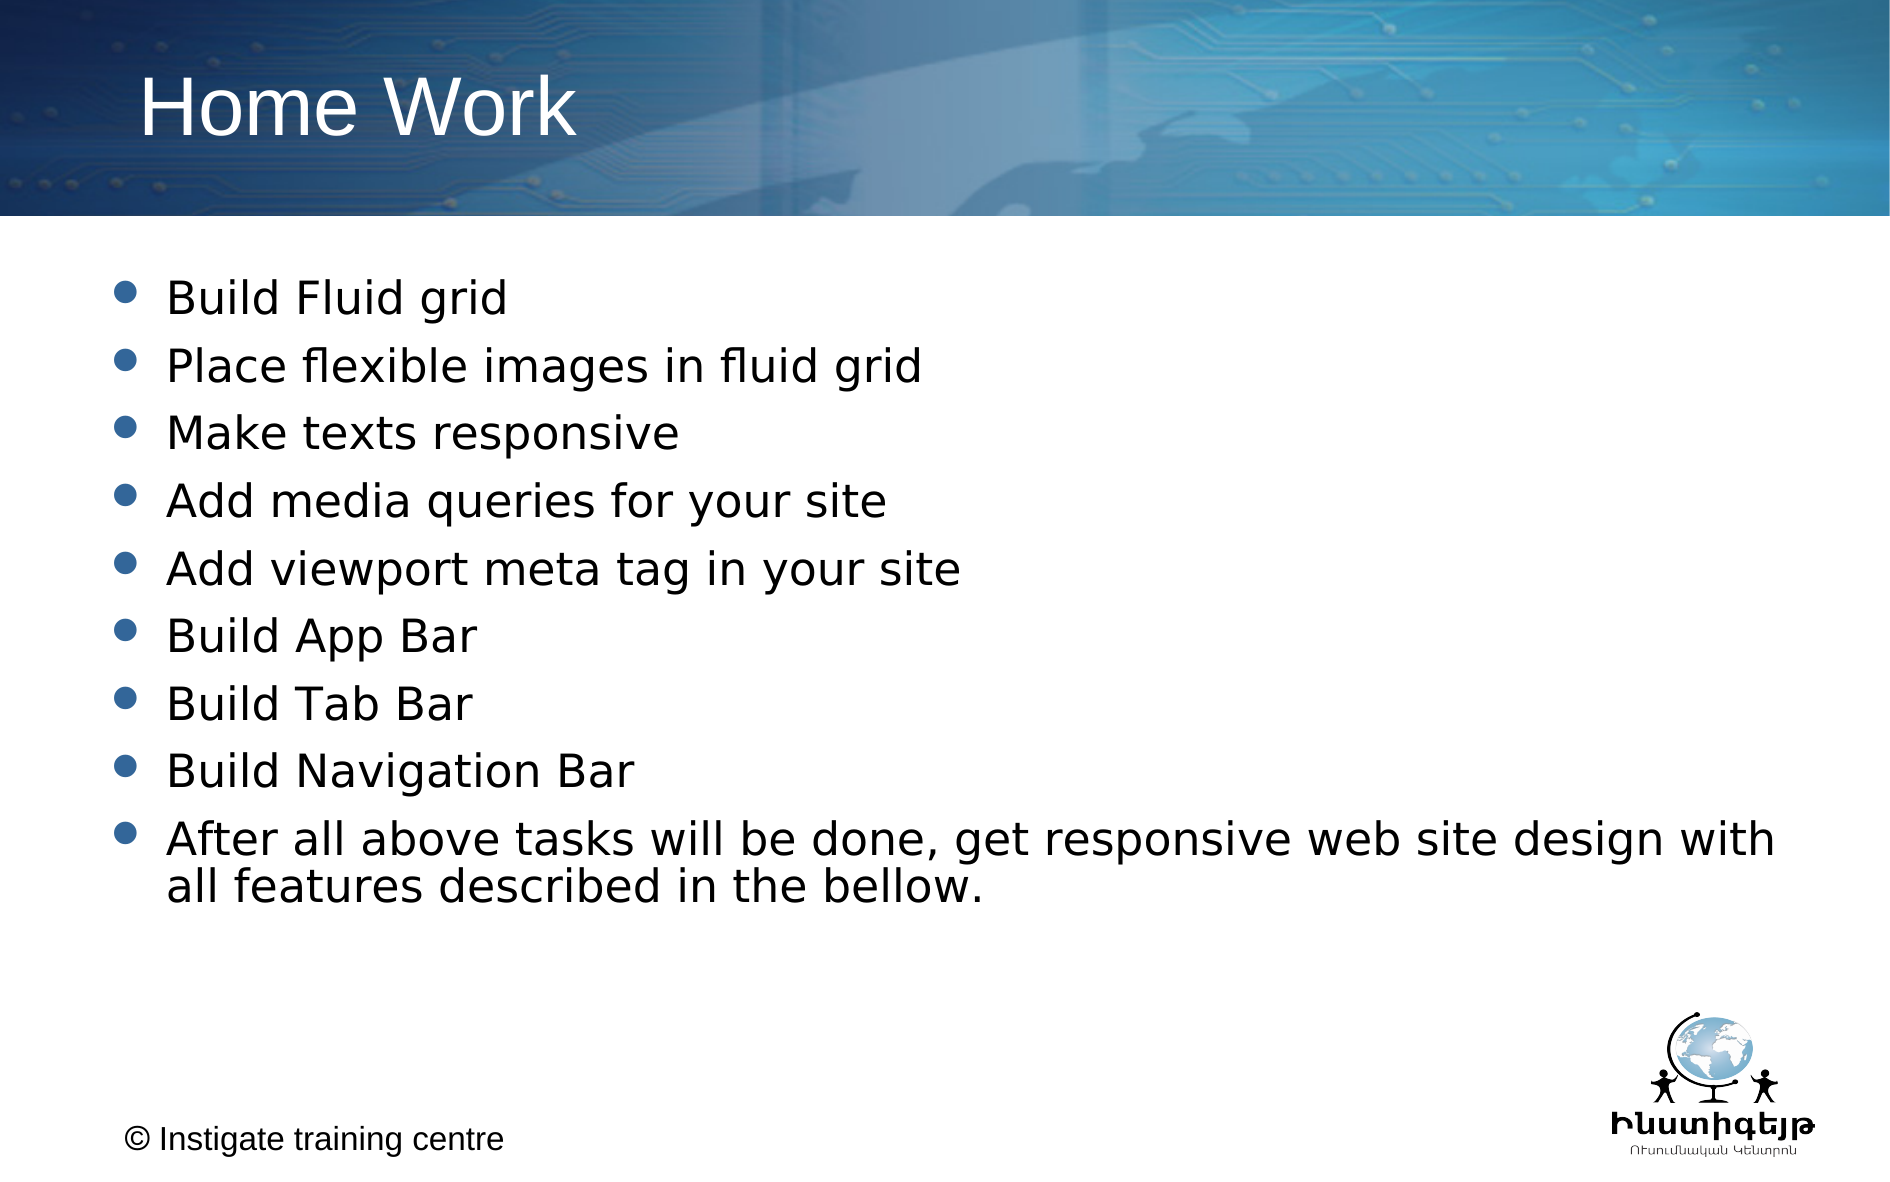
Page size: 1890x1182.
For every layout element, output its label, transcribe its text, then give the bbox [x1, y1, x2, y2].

picture [1612, 1012, 1815, 1157]
list Build Fluid grid Place flexible images in fluid grid Make texts responsive Add media queries for your site Add viewport meta tag in your site Build App Bar Build Tab Bar Build Navigation Bar After all above tasks will be done, get responsive web site design with all features described in the bellow. [110, 276, 1801, 297]
picture [0, 0, 1890, 216]
